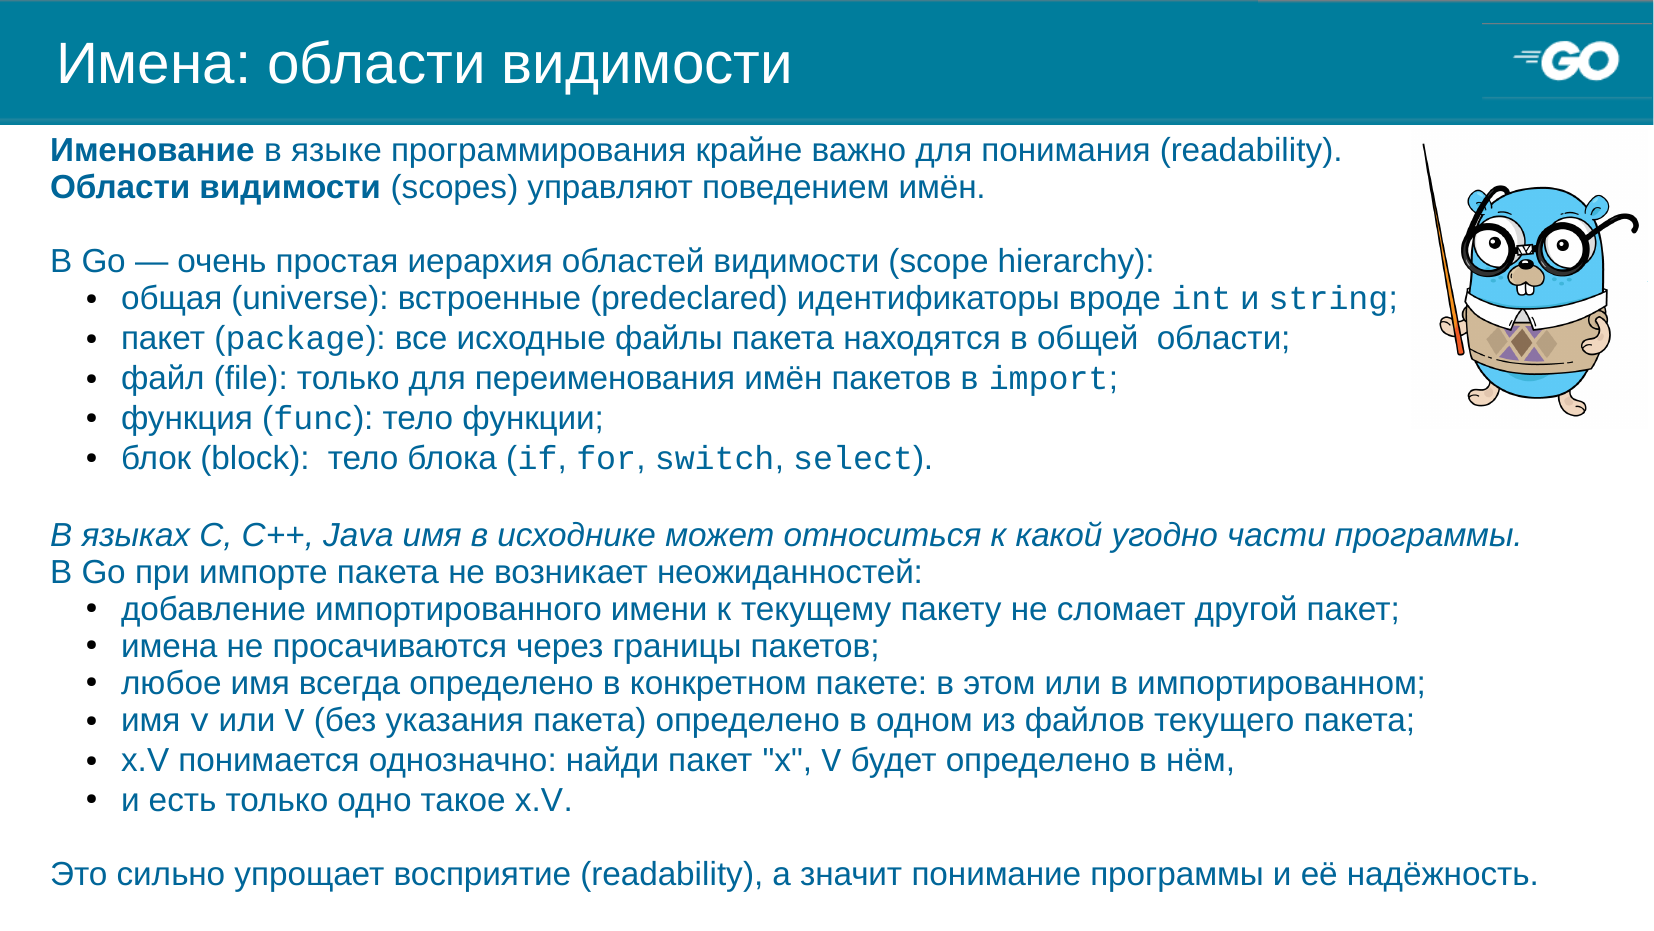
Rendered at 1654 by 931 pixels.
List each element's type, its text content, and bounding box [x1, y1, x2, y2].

text_box Именование в языке программирования крайне важно для понимания (readability). Области видимости (scopes) управляют поведением имён. В Go — очень простая иерархия областей видимости (scope hierarchy): общая (universe): встроенные (predeclared) идентификаторы вроде int и string; пакет (package): все исходные файлы пакета находятся в общей области; файл (file): только для переименования имён пакетов в import; функция (func): тело функции; блок (block): тело блока (if, for, switch, select). В языках C, C++, Java имя в исходнике может относиться к какой угодно части программы. В Go при импорте пакета не возникает неожиданностей: добавление импортированного имени к текущему пакету не сломает другой пакет; имена не просачиваются через границы пакетов; любое имя всегда определено в конкретном пакете: в этом или в импортированном; имя v или V (без указания пакета) определено в одном из файлов текущего пакета; x.V понимается однозначно: найди пакет "x", V будет определено в нём, и есть только одно такое x.V. Это сильно упрощает восприятие (readability), а значит понимание программы и её надёжность. [35, 124, 1619, 901]
picture [1411, 129, 1648, 429]
text_box Имена: области видимости [41, 23, 1495, 104]
picture [1542, 41, 1619, 81]
